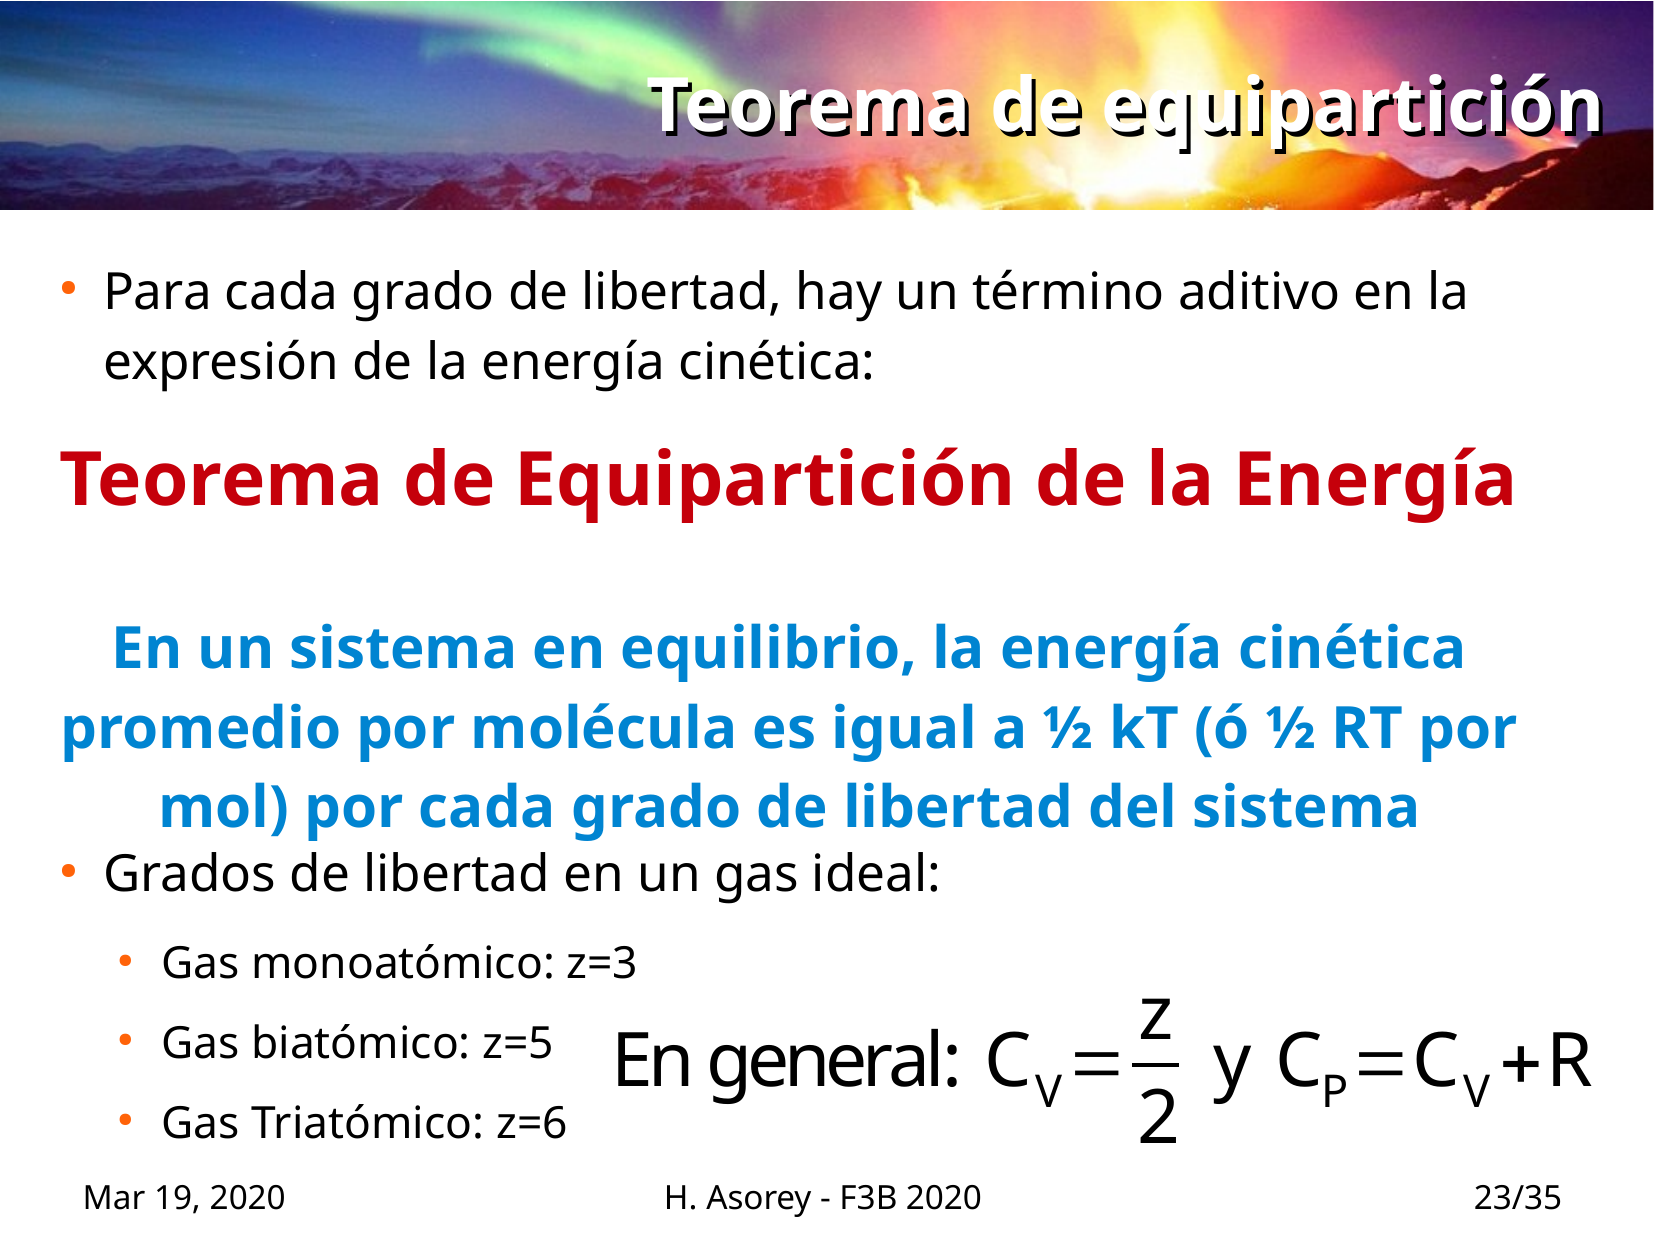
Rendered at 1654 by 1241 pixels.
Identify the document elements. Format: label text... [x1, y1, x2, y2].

chart [605, 967, 1601, 1162]
text_box Teorema de Equipartición de la Energía En un sistema en equilibrio, la energía cinética promedio por molécula es igual a ½ kT (ó ½ RT por mol) por cada grado de libertad del sistema [45, 417, 1644, 808]
title Teorema de equipartición [45, 15, 1606, 191]
list Para cada grado de libertad, hay un término aditivo en la expresión de la energía cinética: Grados de libertad en un gas ideal: Gas monoatómico: z=3 Gas biatómico: z=5 Gas Triatómico: z=6 [45, 255, 1606, 417]
list Para cada grado de libertad, hay un término aditivo en la expresión de la energía cinética: Grados de libertad en un gas ideal: Gas monoatómico: z=3 Gas biatómico: z=5 Gas Triatómico: z=6 [45, 808, 1606, 1156]
picture [0, 1, 1654, 210]
